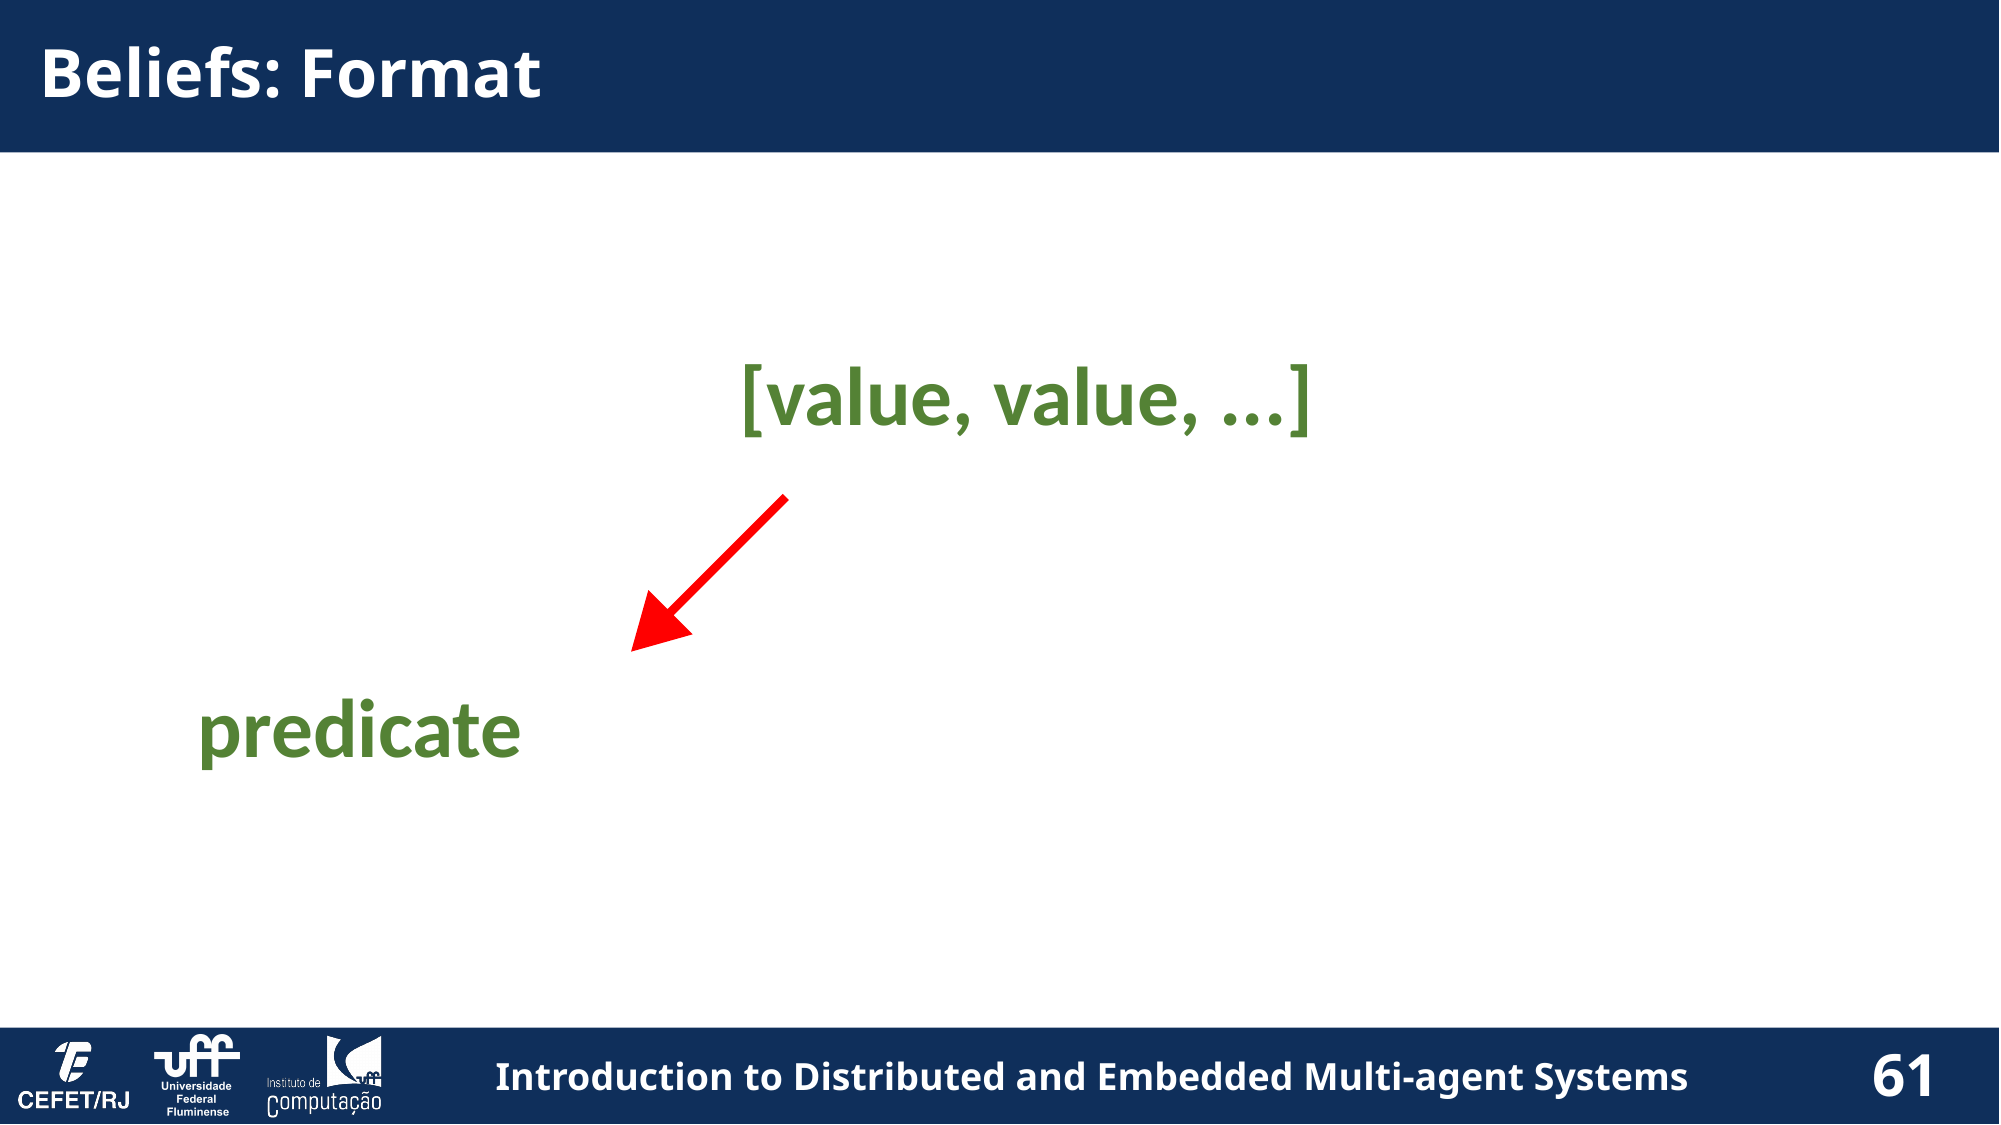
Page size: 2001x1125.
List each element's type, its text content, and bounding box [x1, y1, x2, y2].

text_box Beliefs: Format [25, 23, 1999, 119]
picture [153, 1033, 241, 1121]
text_box predicate [183, 667, 720, 876]
picture [18, 1021, 129, 1125]
picture [265, 1033, 383, 1118]
text_box [631, 493, 789, 652]
text_box [value, value, ...] [188, 334, 1884, 450]
